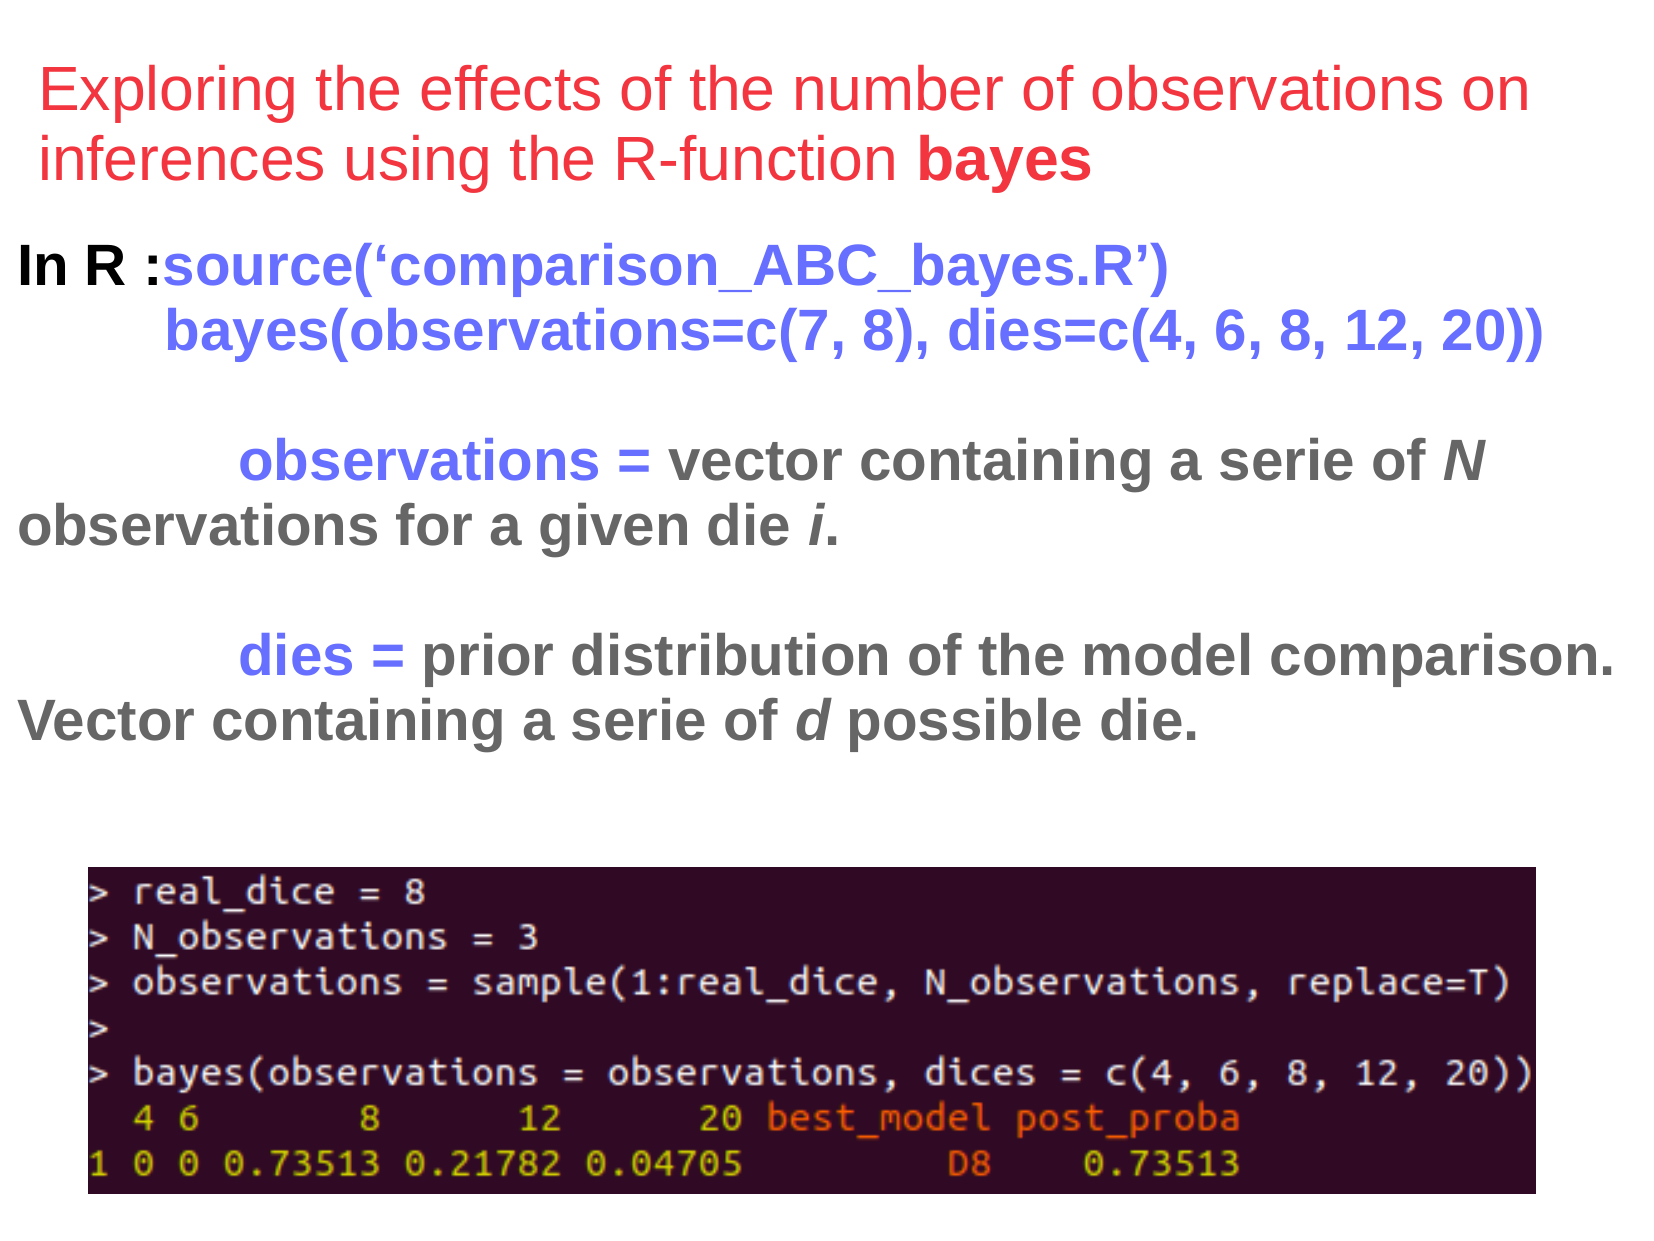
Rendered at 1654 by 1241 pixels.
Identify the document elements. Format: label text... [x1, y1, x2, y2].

picture [88, 867, 1536, 1194]
text_box In R :source(‘comparison_ABC_bayes.R’) bayes(observations=c(7, 8), dies=c(4, 6, 8, 12, 20)) observations = vector containing a serie of N observations for a given die i. dies = prior distribution of the model comparison. Vector containing a serie of d possible die. [2, 225, 1650, 826]
text_box Exploring the effects of the number of observations on inferences using the R-function bayes [23, 46, 1647, 201]
